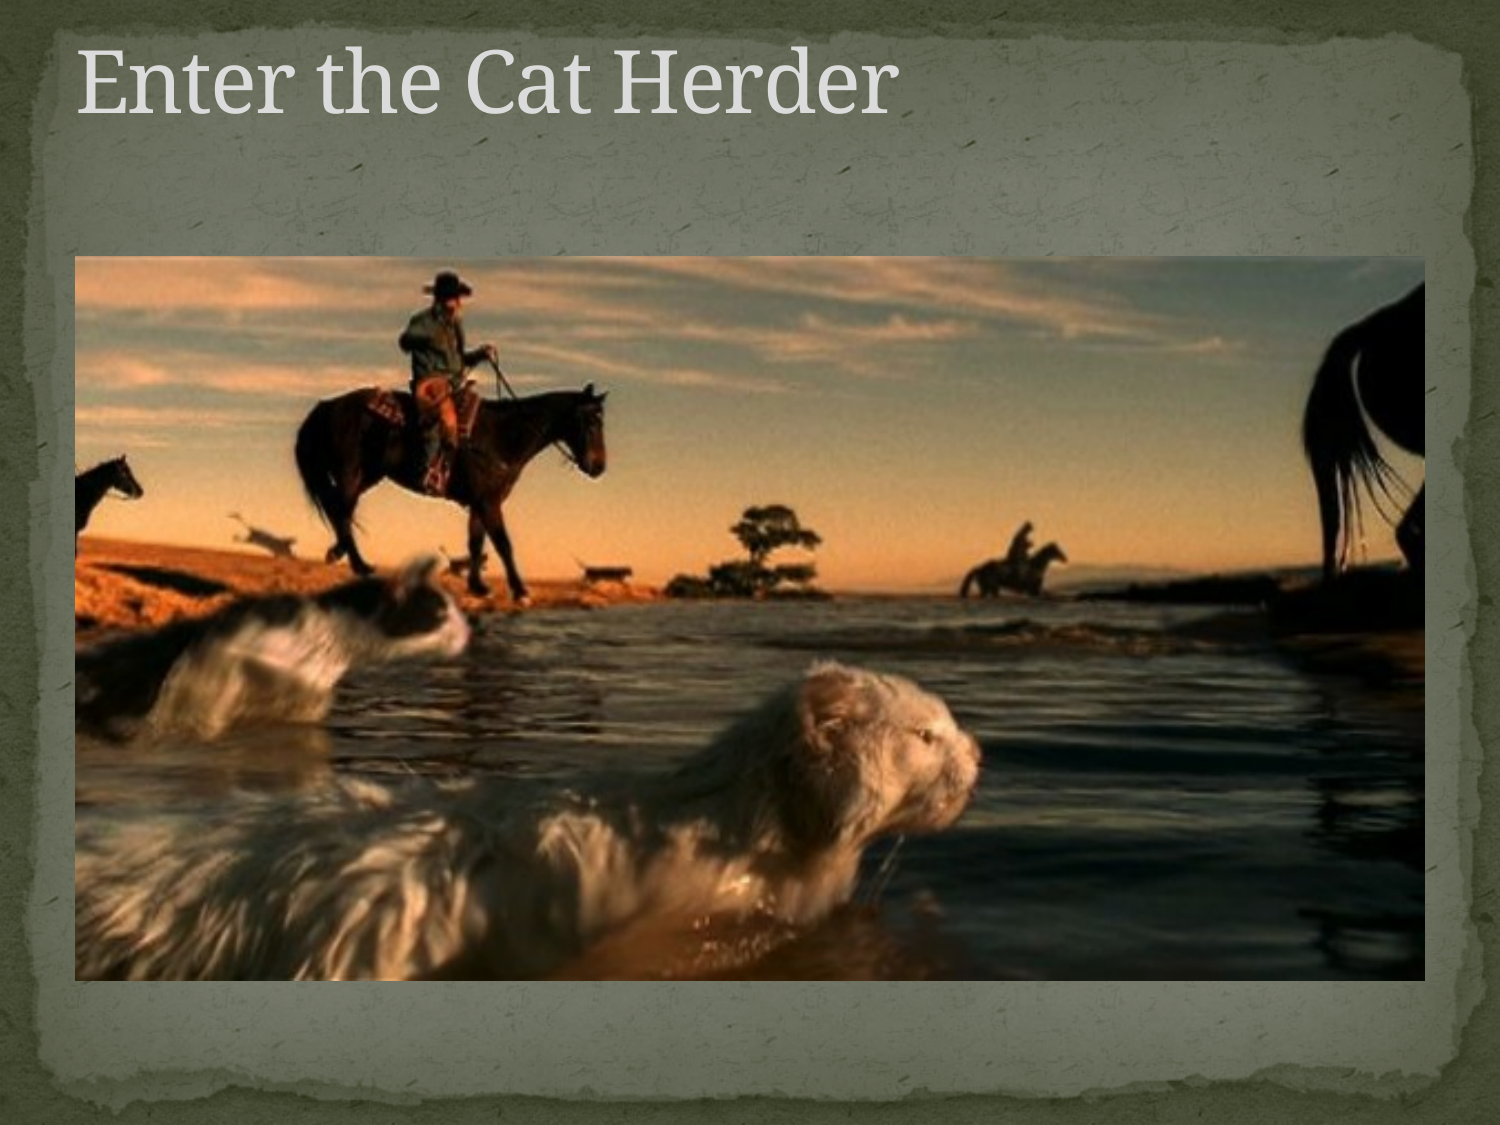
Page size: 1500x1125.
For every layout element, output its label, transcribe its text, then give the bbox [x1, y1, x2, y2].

title Enter the Cat Herder [75, 24, 1425, 136]
picture [0, 0, 1500, 1125]
